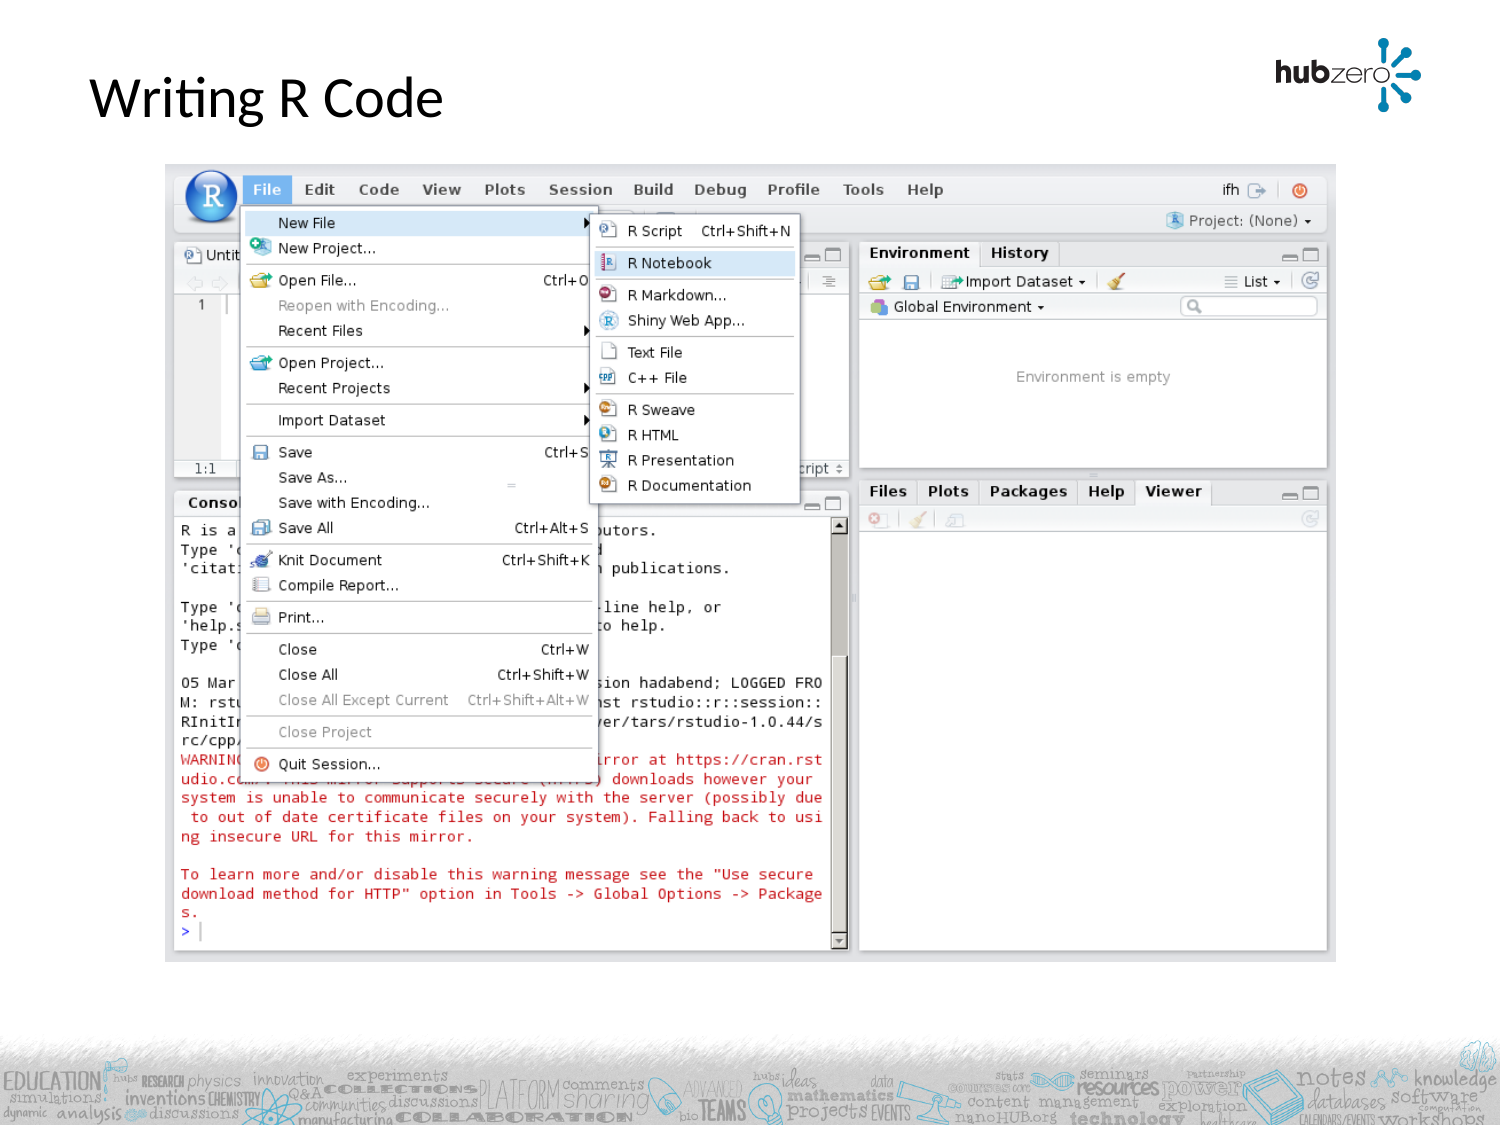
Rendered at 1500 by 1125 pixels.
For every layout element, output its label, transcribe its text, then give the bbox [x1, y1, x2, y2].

picture [1272, 35, 1424, 44]
picture [165, 164, 1336, 962]
title Writing R Code [75, 44, 1426, 144]
picture [0, 1034, 1500, 1125]
